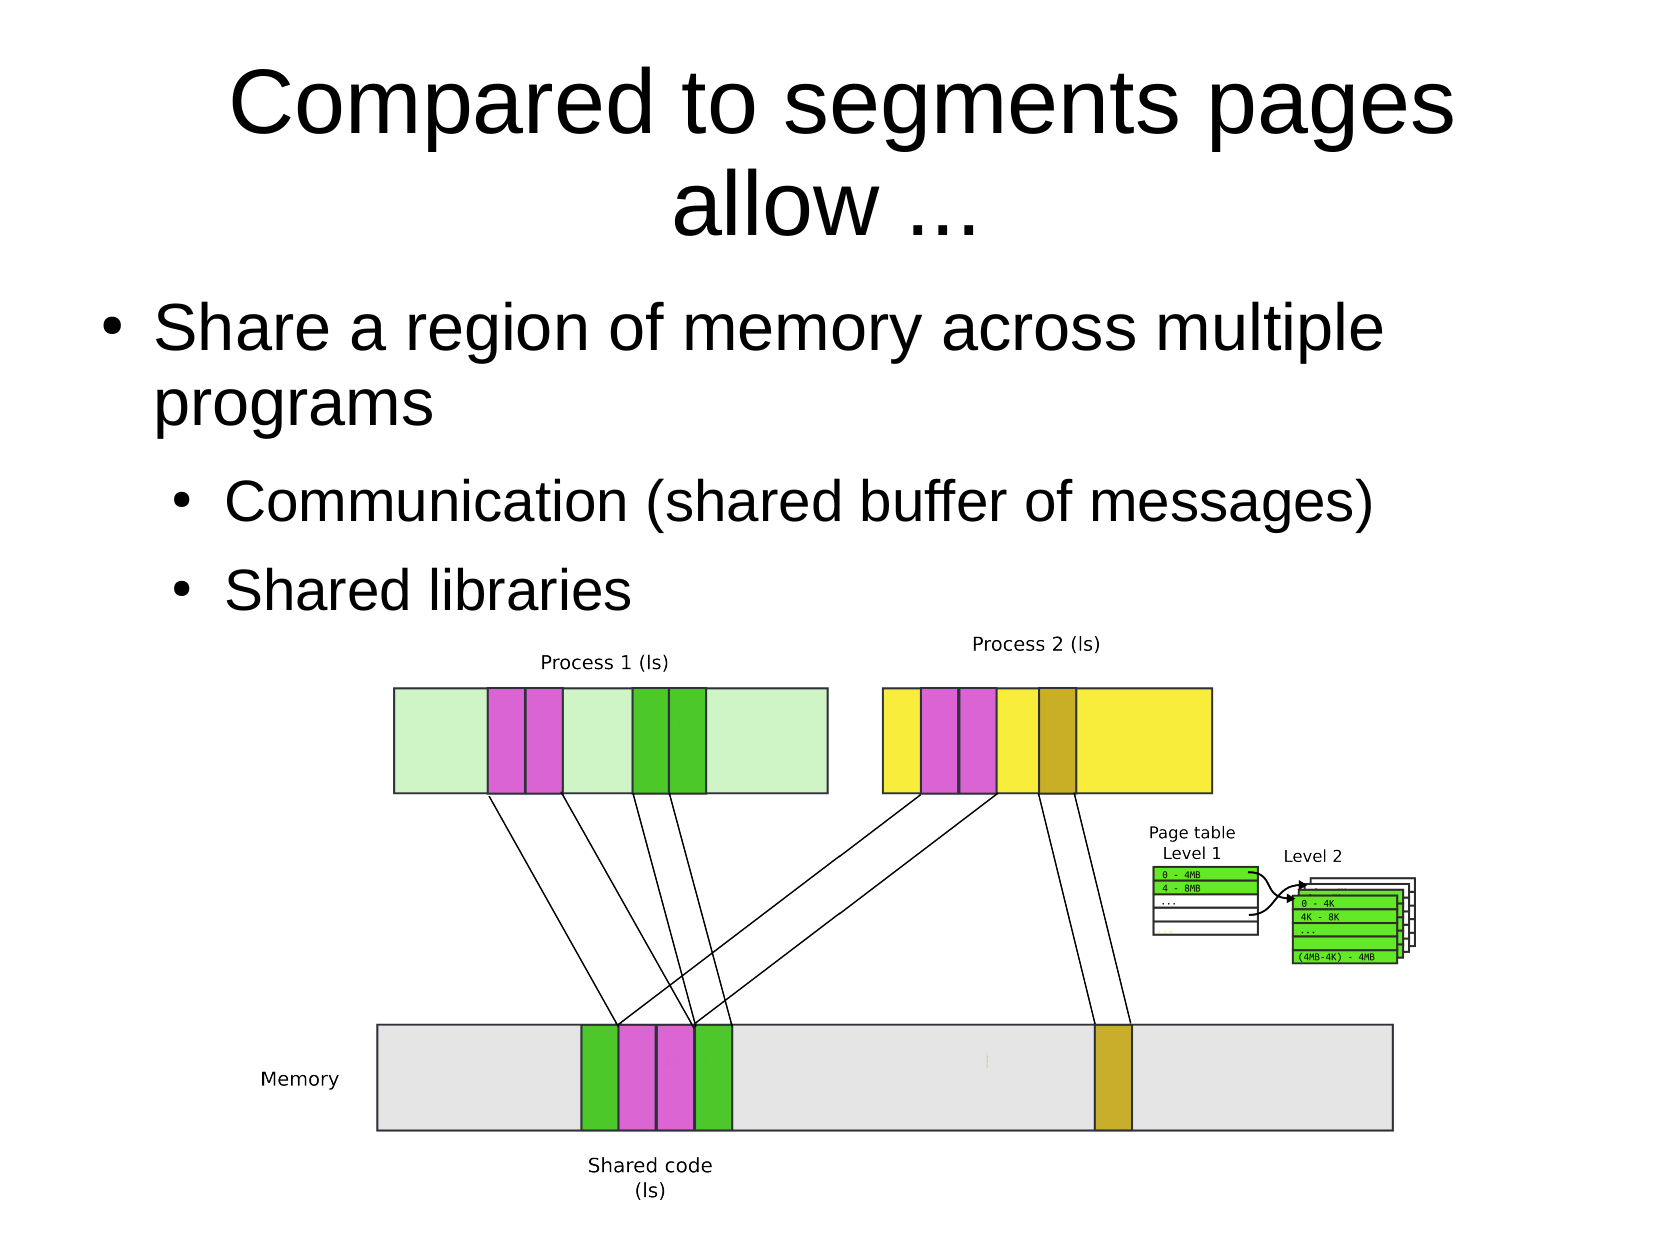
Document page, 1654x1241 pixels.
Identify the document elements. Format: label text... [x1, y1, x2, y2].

list Share a region of memory across multiple programs Communication (shared buffer of messages) Shared libraries [82, 290, 1571, 1163]
title Compared to segments pages allow ... [82, 49, 1571, 257]
picture [262, 636, 1416, 1201]
